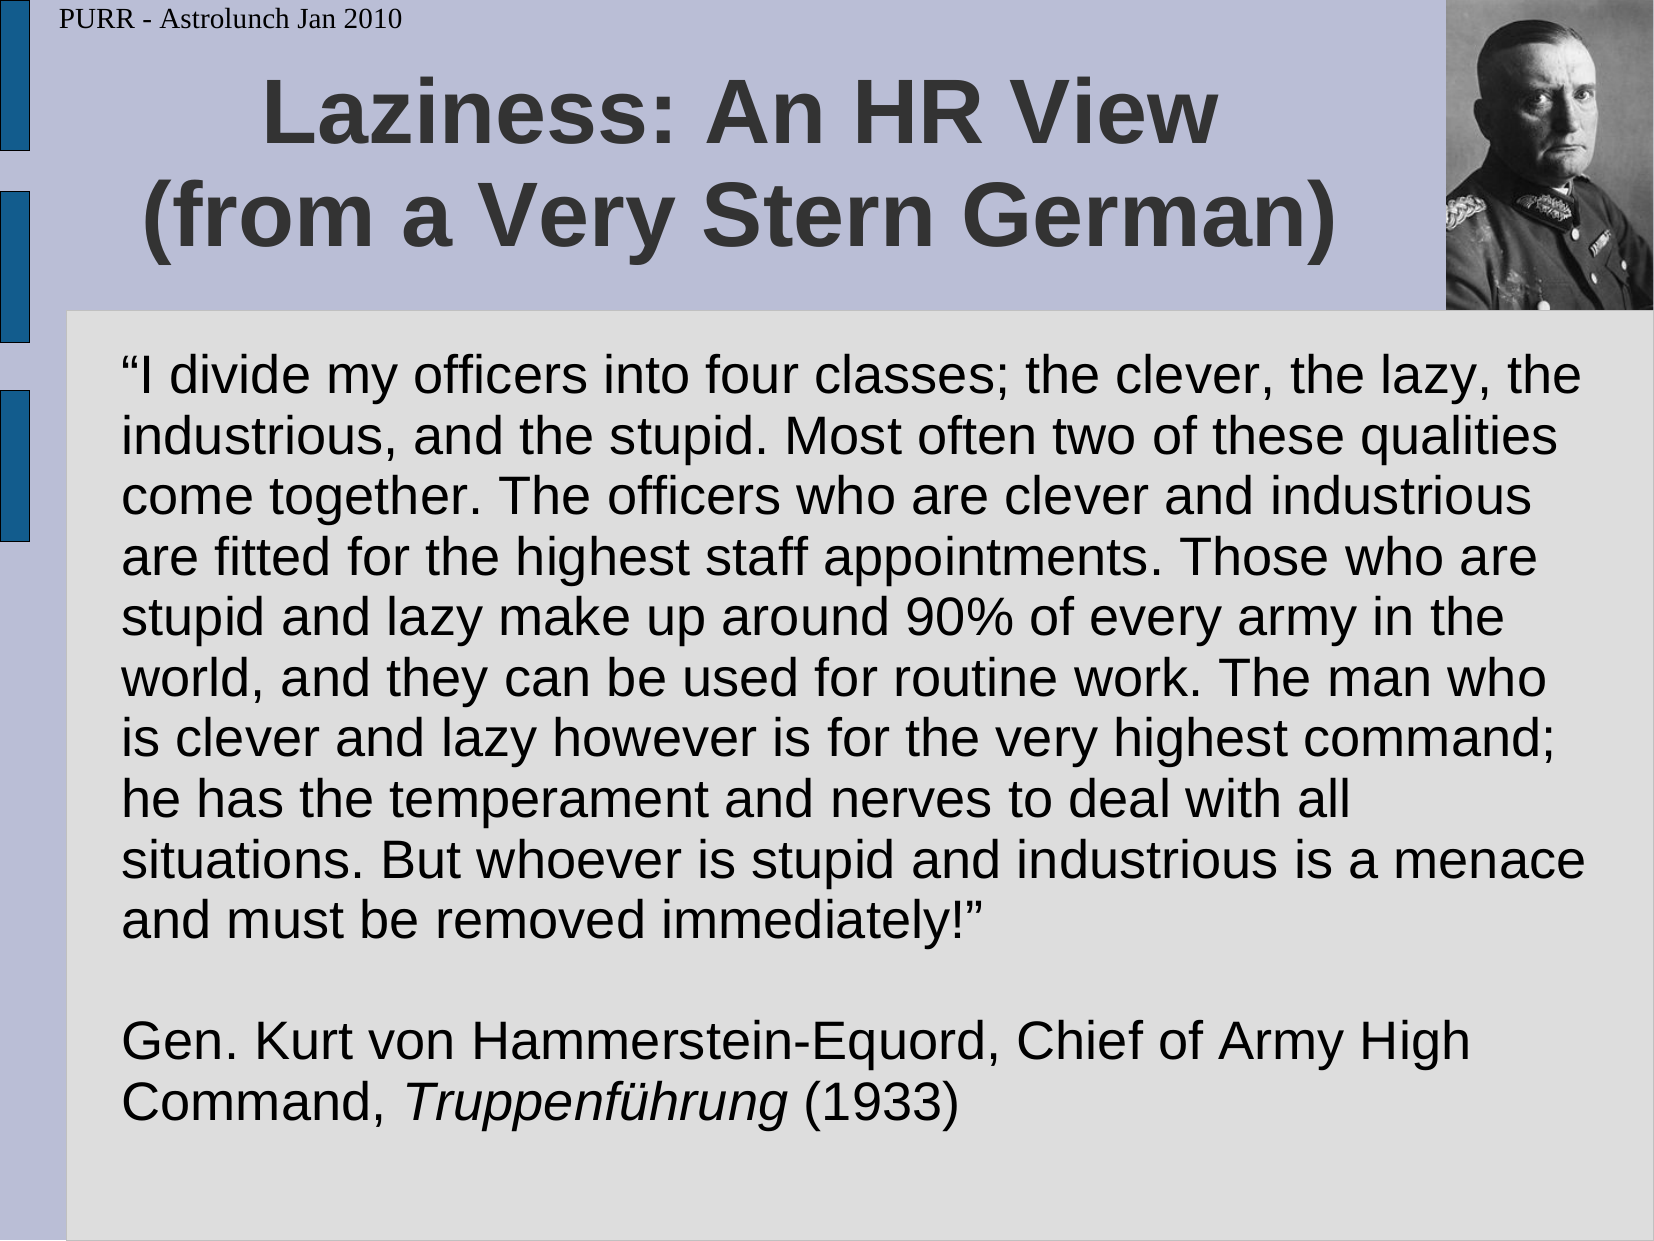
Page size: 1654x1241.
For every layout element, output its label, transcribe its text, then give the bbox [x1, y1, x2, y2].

title Laziness: An HR View (from a Very Stern German) [34, 60, 1446, 266]
picture [1446, 0, 1654, 311]
list “I divide my officers into four classes; the clever, the lazy, the industrious, and the stupid. Most often two of these qualities come together. The officers who are clever and industrious are fitted for the highest staff appointments. Those who are stupid and lazy make up around 90% of every army in the world, and they can be used for routine work. The man who is clever and lazy however is for the very highest command; he has the temperament and nerves to deal with all situations. But whoever is stupid and industrious is a menace and must be removed immediately!” Gen. Kurt von Hammerstein-Equord, Chief of Army High Command, Truppenführung (1933) [121, 344, 1595, 1149]
